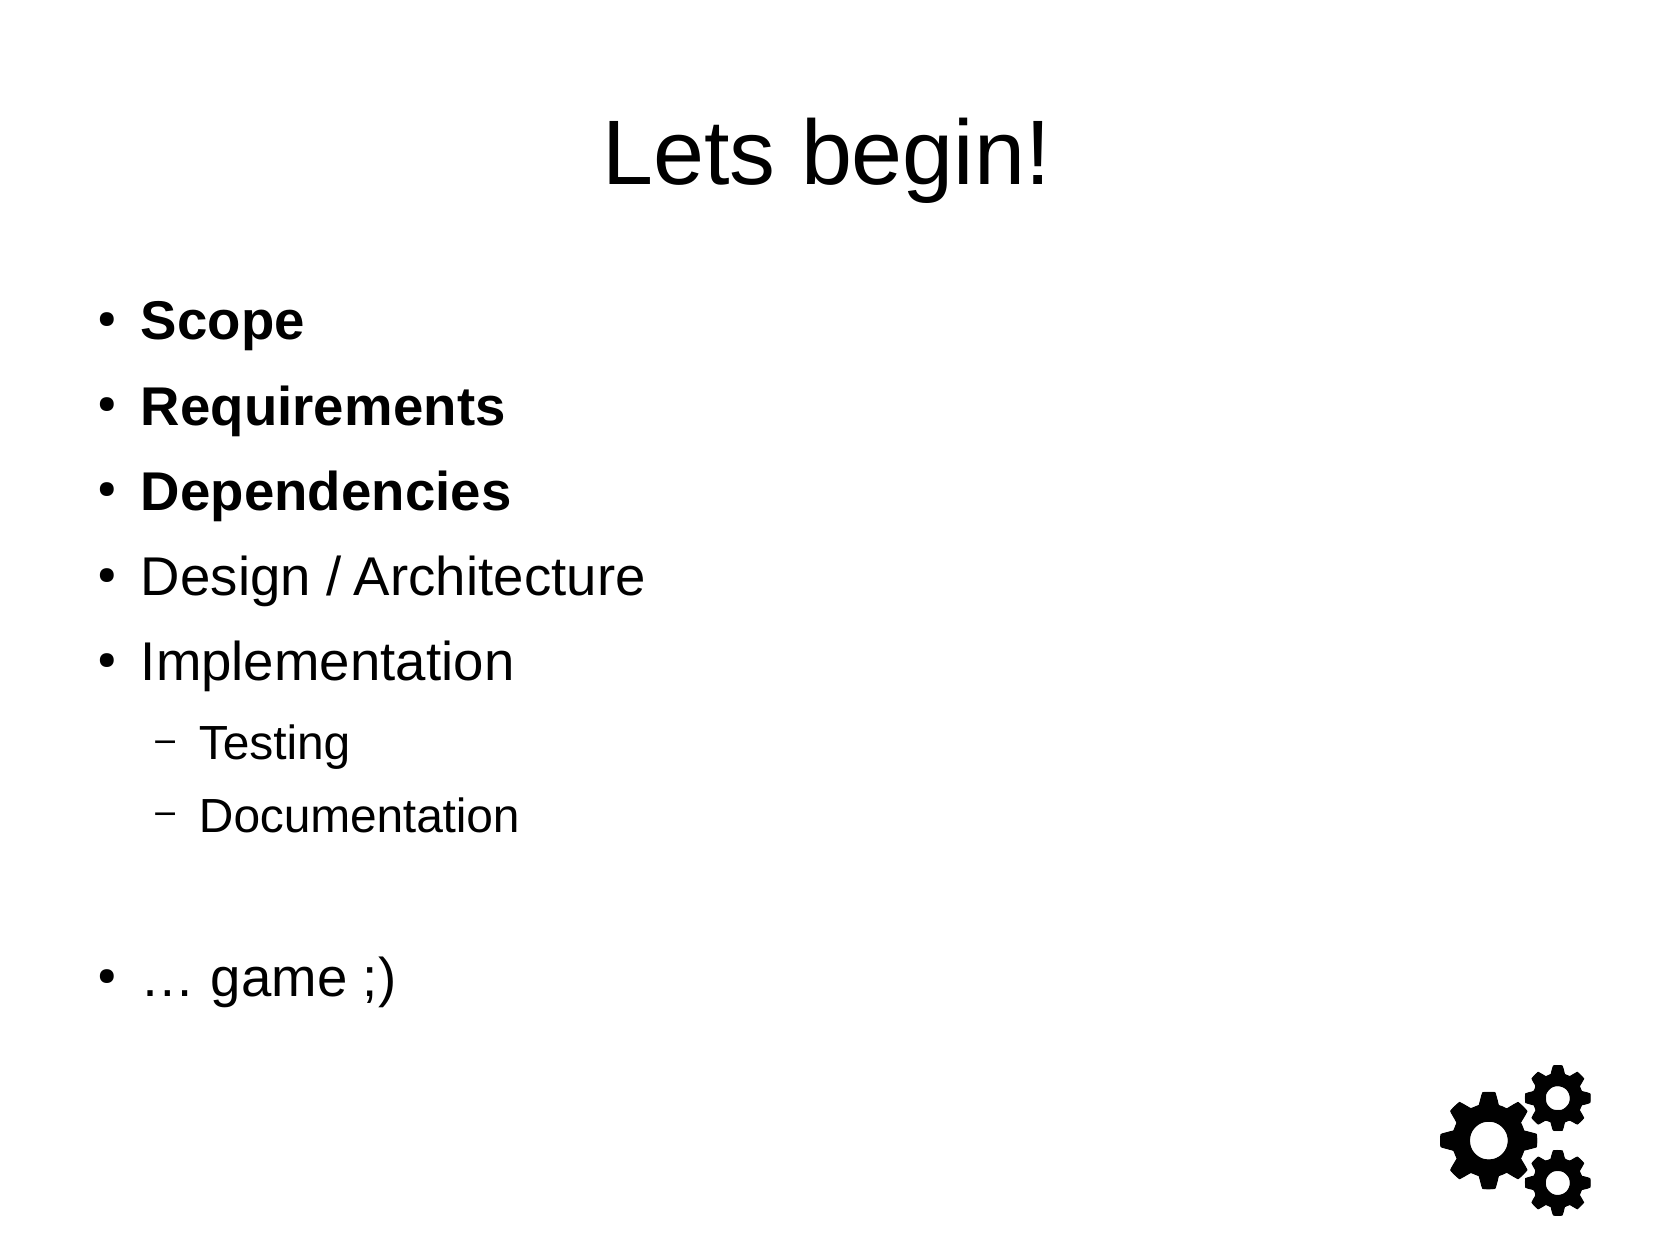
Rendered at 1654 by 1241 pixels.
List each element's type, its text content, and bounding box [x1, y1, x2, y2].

list Scope Requirements Dependencies Design / Architecture Implementation Testing Documentation … game ;) [82, 290, 1571, 1010]
title Lets begin! [82, 49, 1571, 257]
picture [1440, 1065, 1591, 1216]
